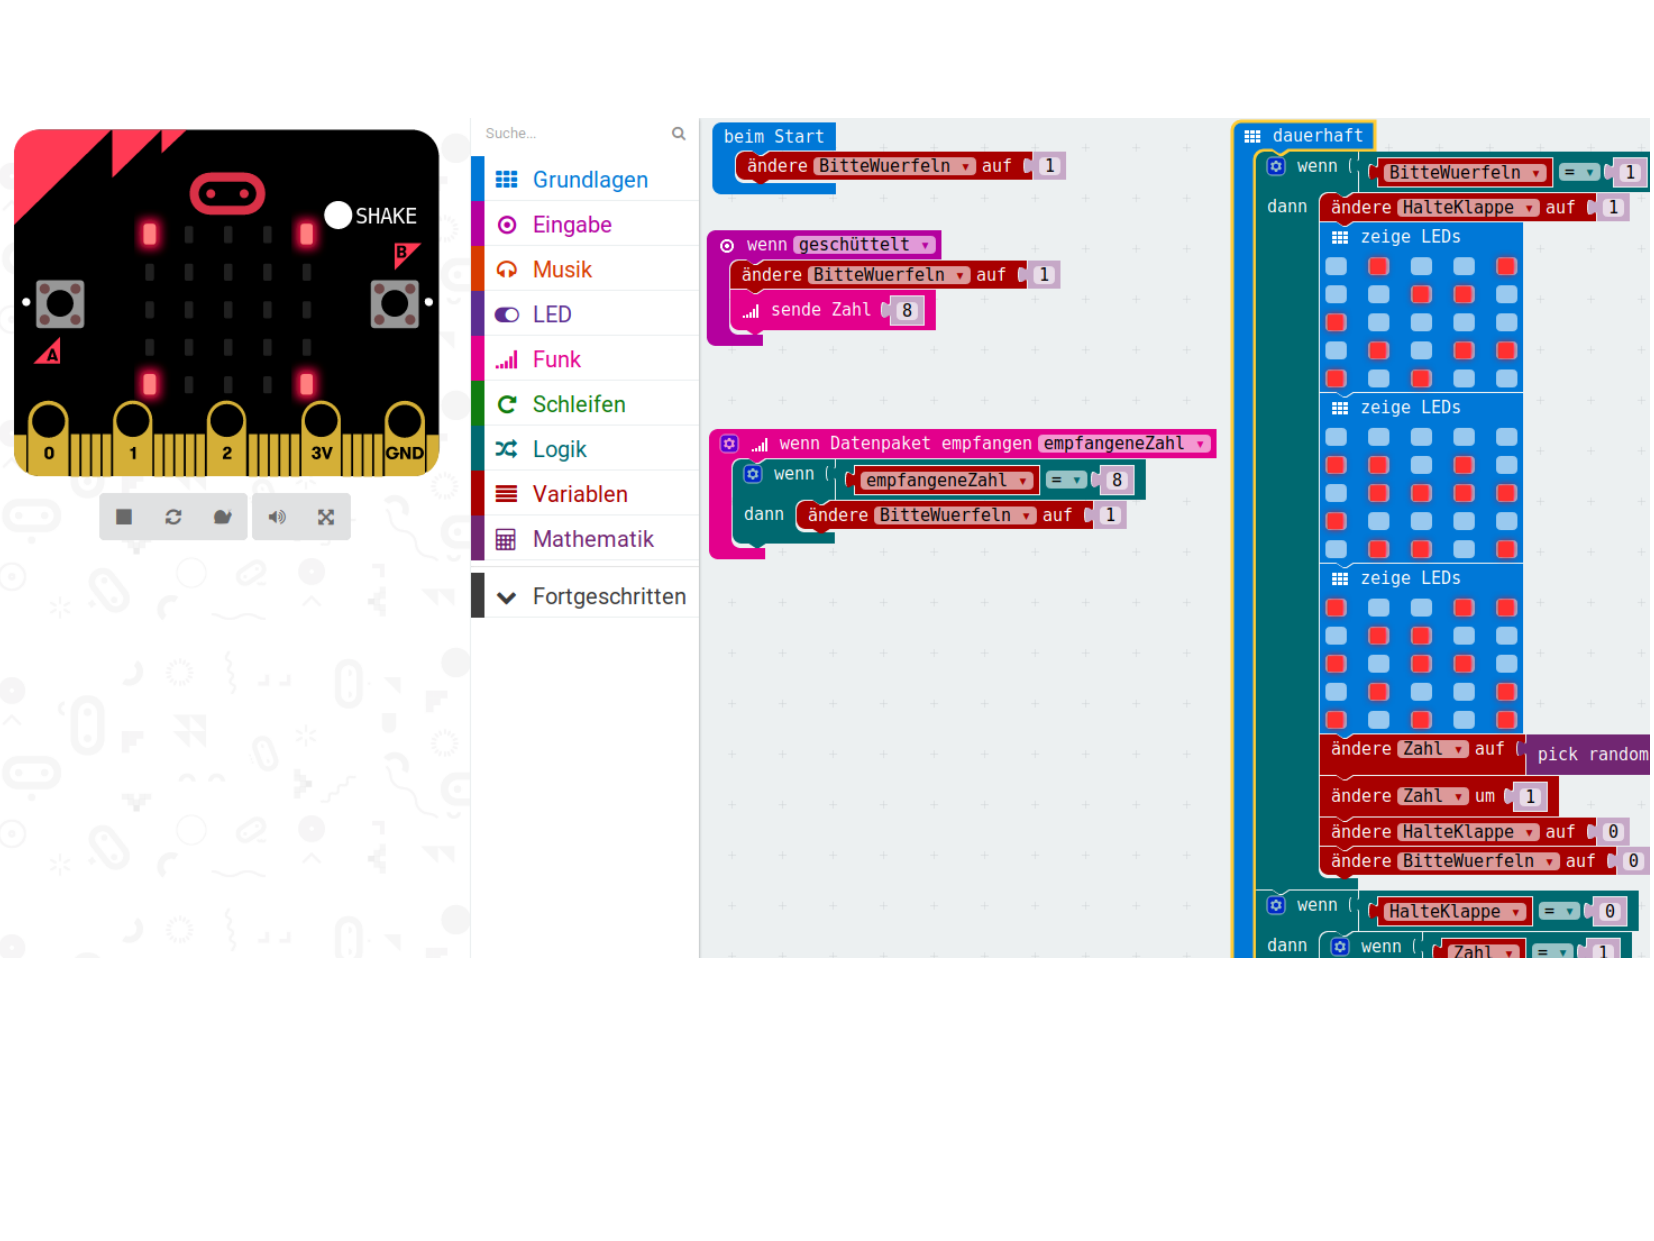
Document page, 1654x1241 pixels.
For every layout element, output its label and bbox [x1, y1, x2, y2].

picture [0, 118, 1650, 958]
